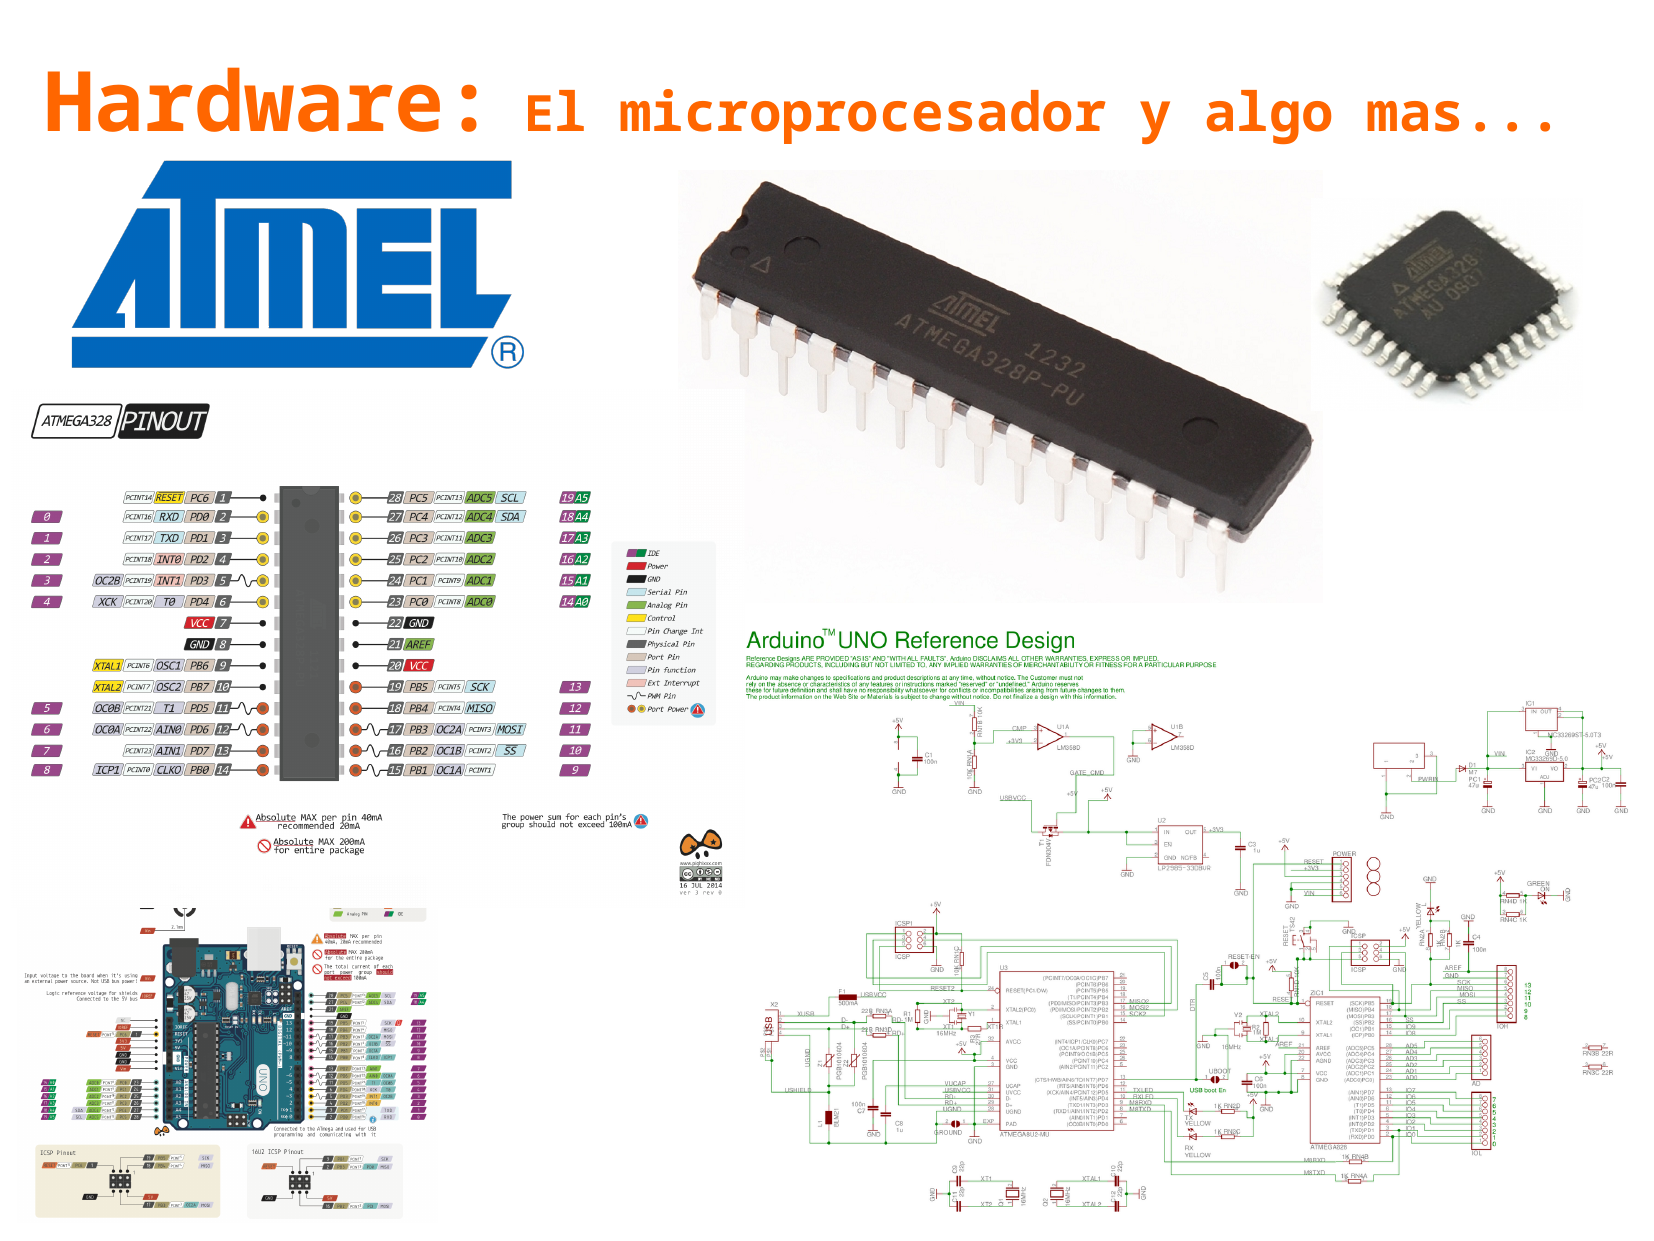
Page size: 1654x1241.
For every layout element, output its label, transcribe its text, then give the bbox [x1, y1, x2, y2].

text_box Hardware: El microprocesador y algo mas... [29, 35, 1642, 199]
picture [70, 153, 525, 376]
picture [11, 170, 1630, 1223]
